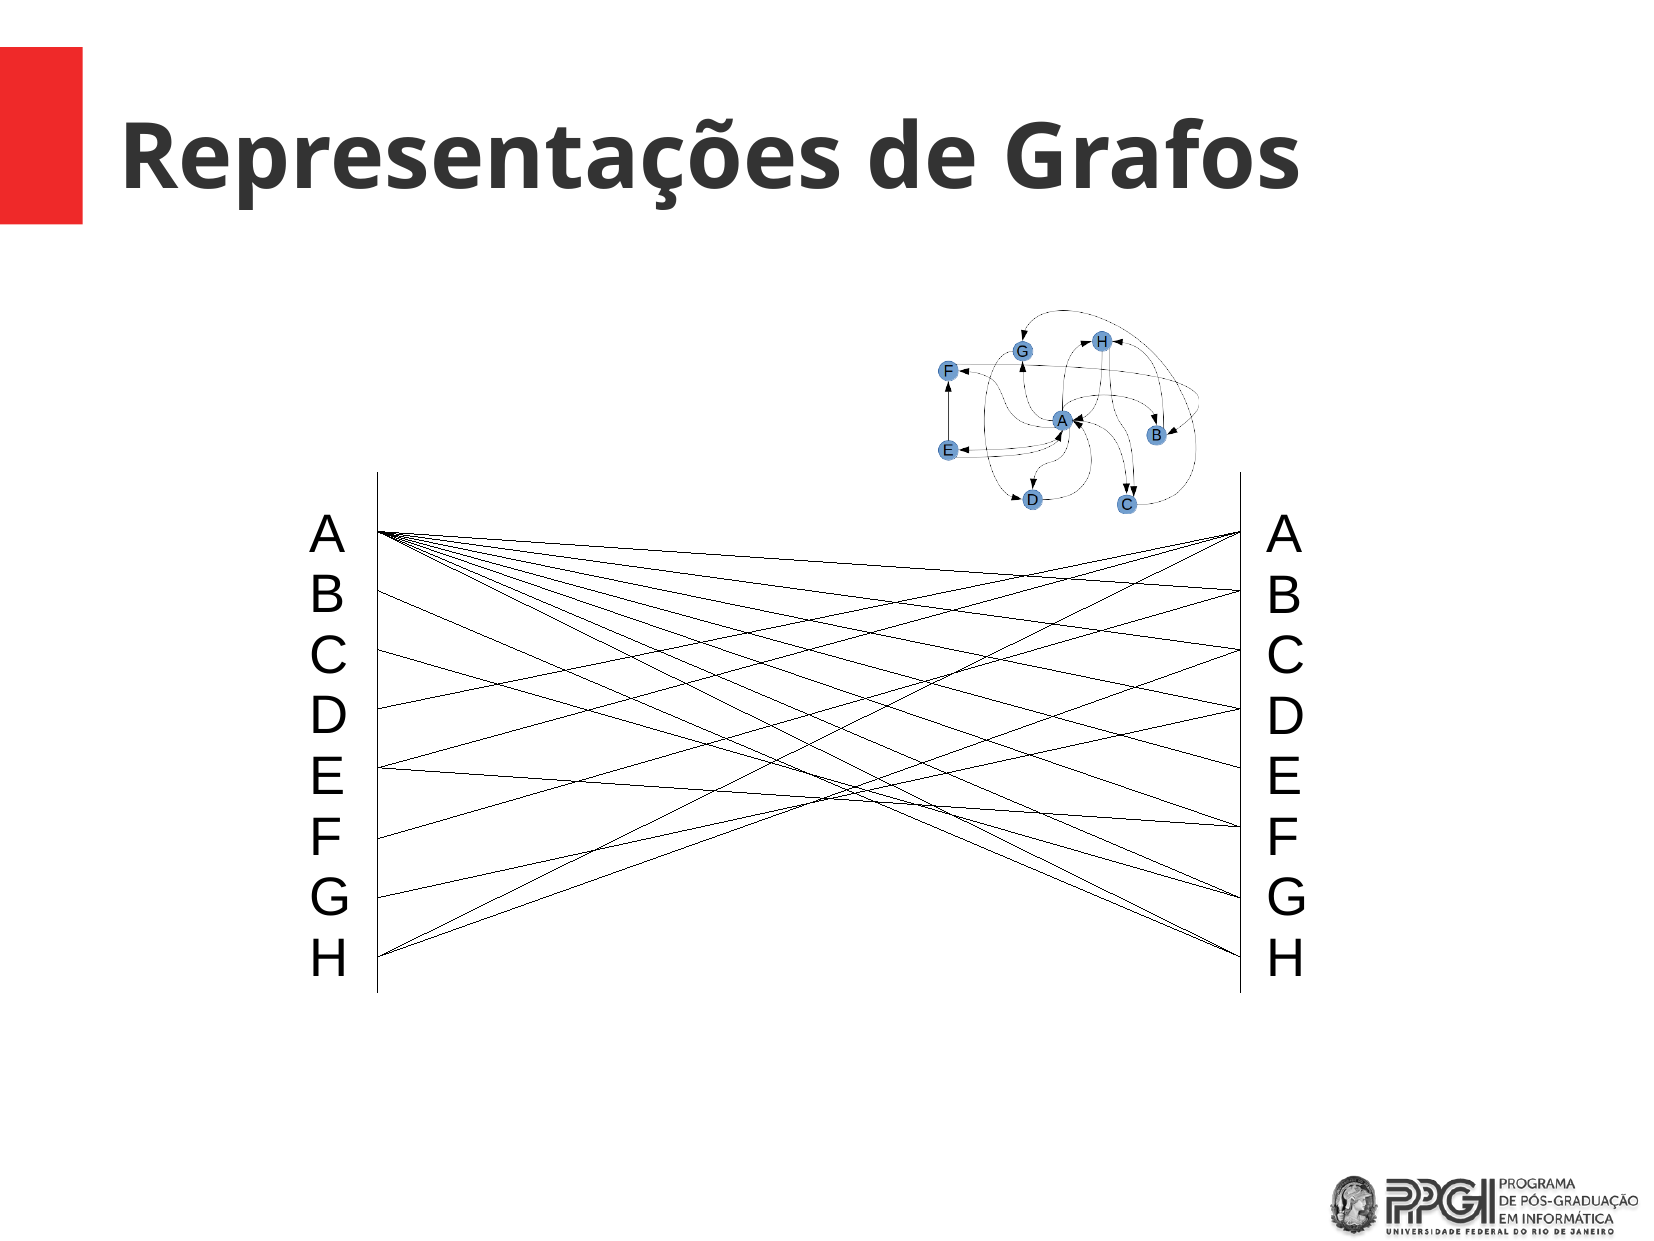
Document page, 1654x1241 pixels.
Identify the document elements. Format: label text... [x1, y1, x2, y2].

picture [938, 310, 1199, 514]
text_box A B C D E F G H [1251, 496, 1359, 994]
text_box A B C D E F G H [295, 496, 402, 994]
title Representações de Grafos [118, 49, 1571, 257]
